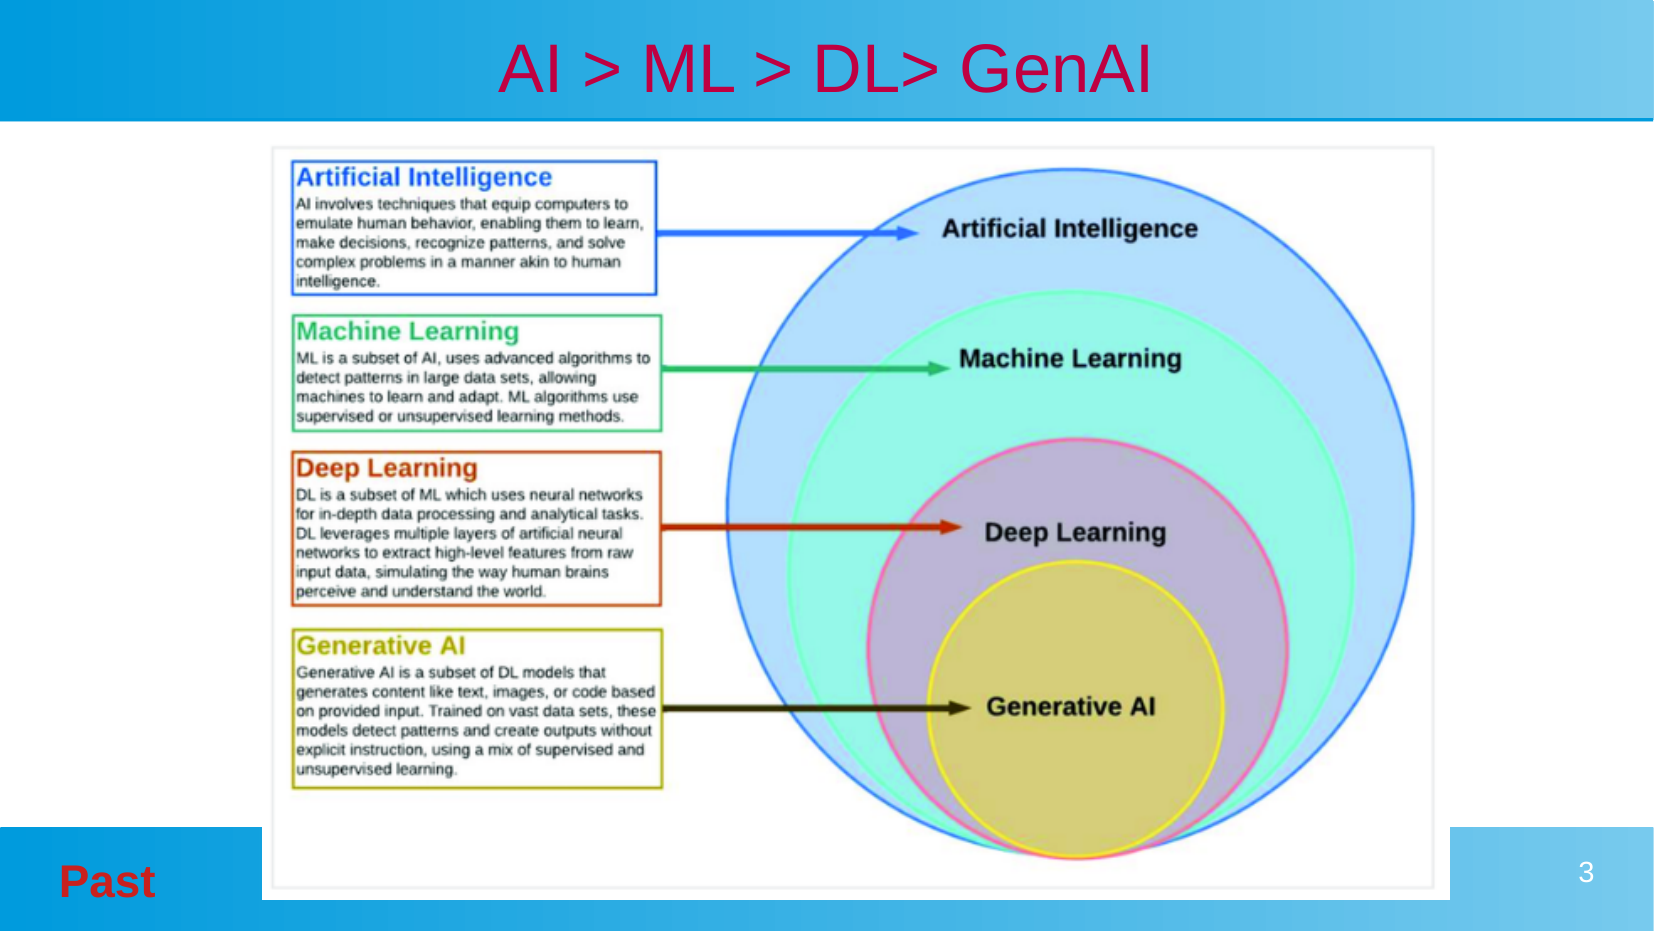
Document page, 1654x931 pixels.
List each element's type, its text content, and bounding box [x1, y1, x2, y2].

picture [262, 138, 1450, 901]
title AI > ML > DL> GenAI [59, 29, 1595, 108]
